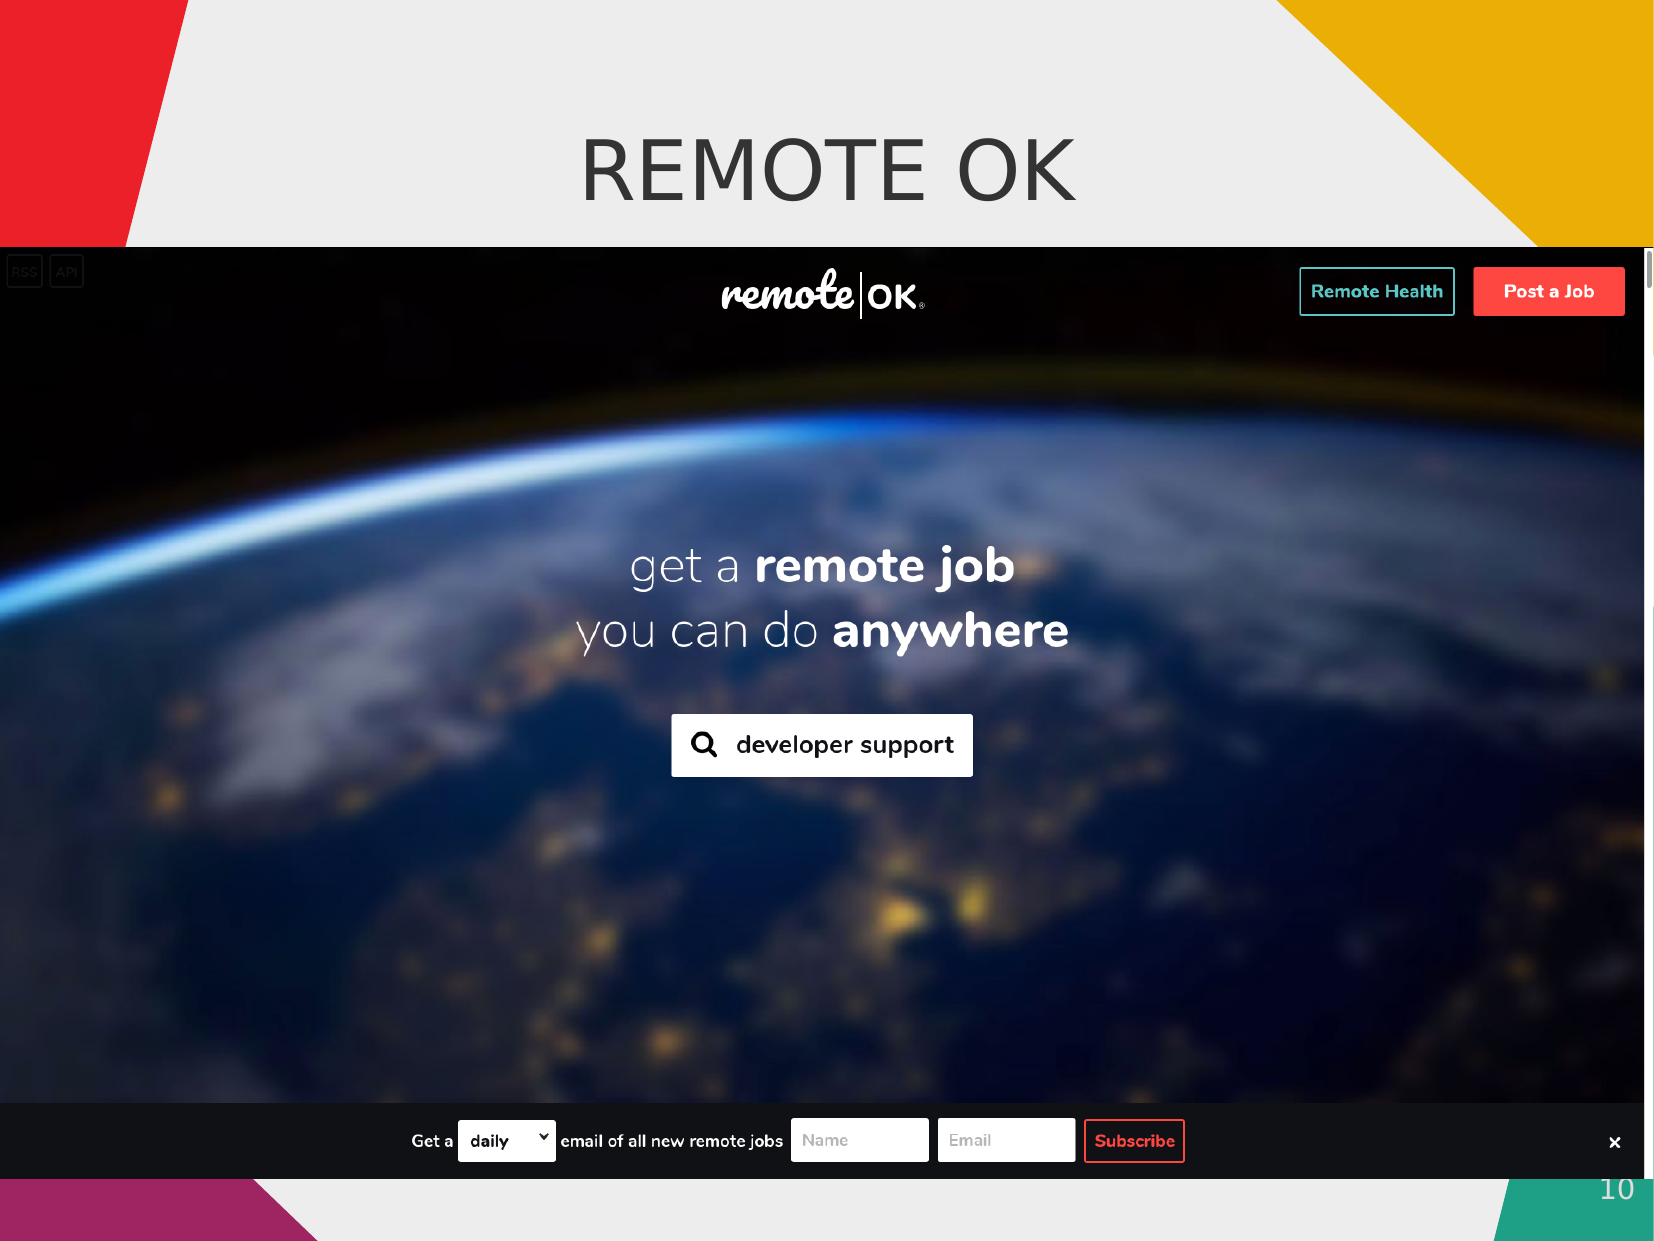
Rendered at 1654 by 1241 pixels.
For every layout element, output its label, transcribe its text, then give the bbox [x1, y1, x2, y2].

picture [0, 247, 1654, 1179]
title REMOTE OK [114, 73, 1539, 247]
